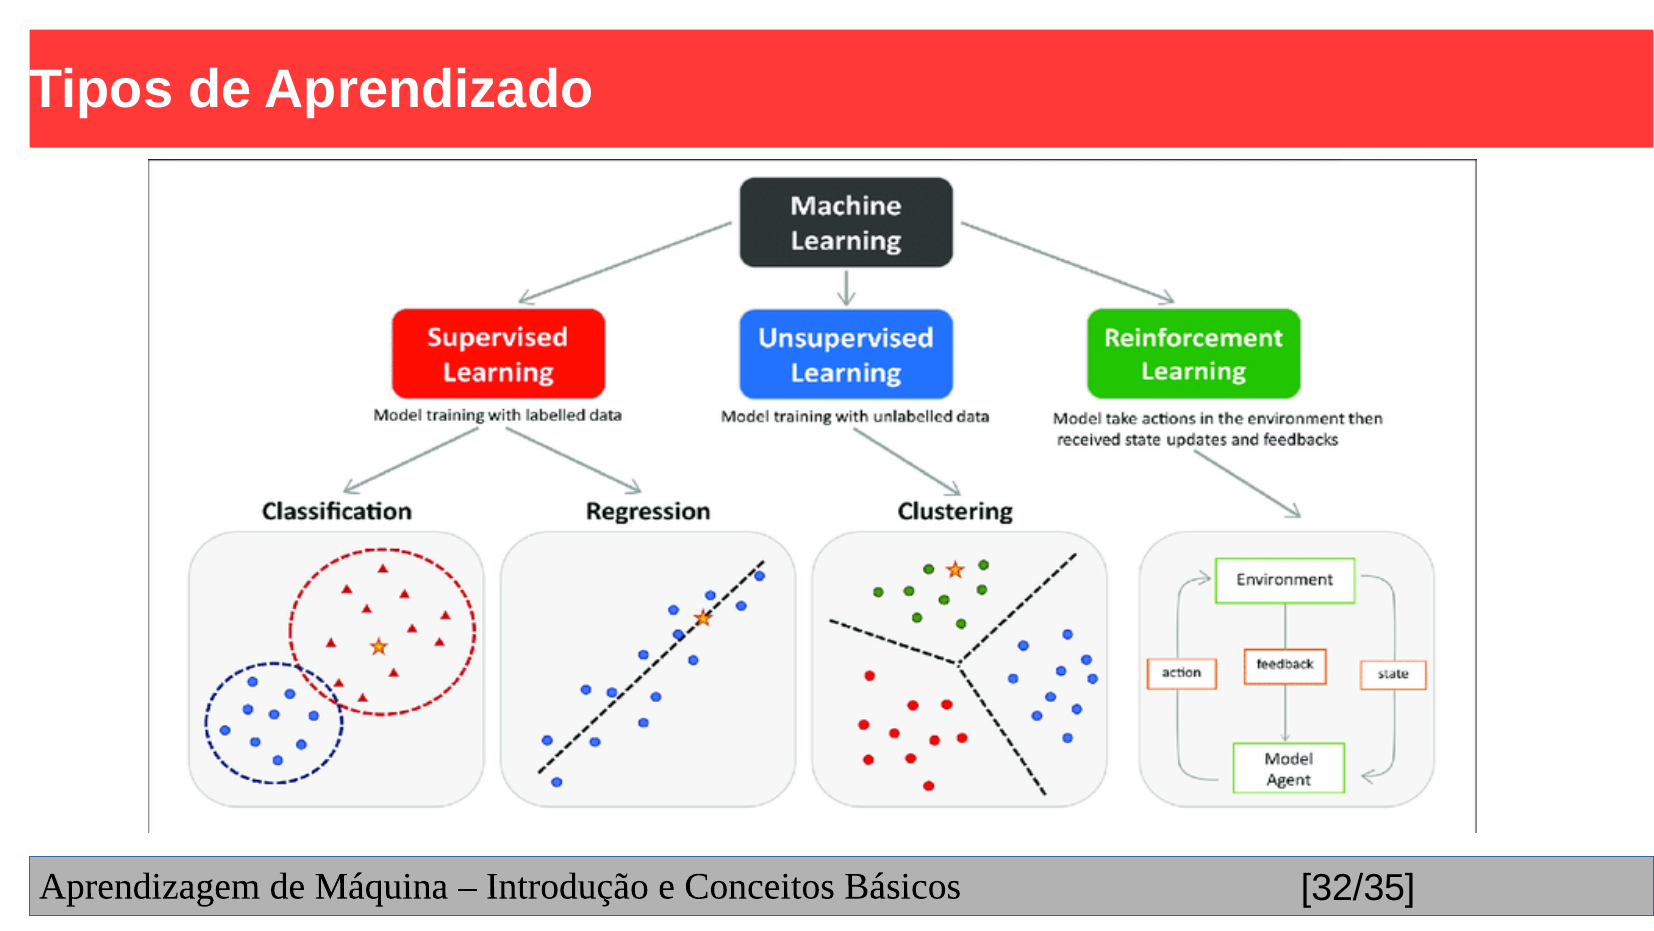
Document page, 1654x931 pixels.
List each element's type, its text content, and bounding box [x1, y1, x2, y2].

picture [148, 159, 1477, 833]
title Tipos de Aprendizado [29, 29, 1654, 148]
